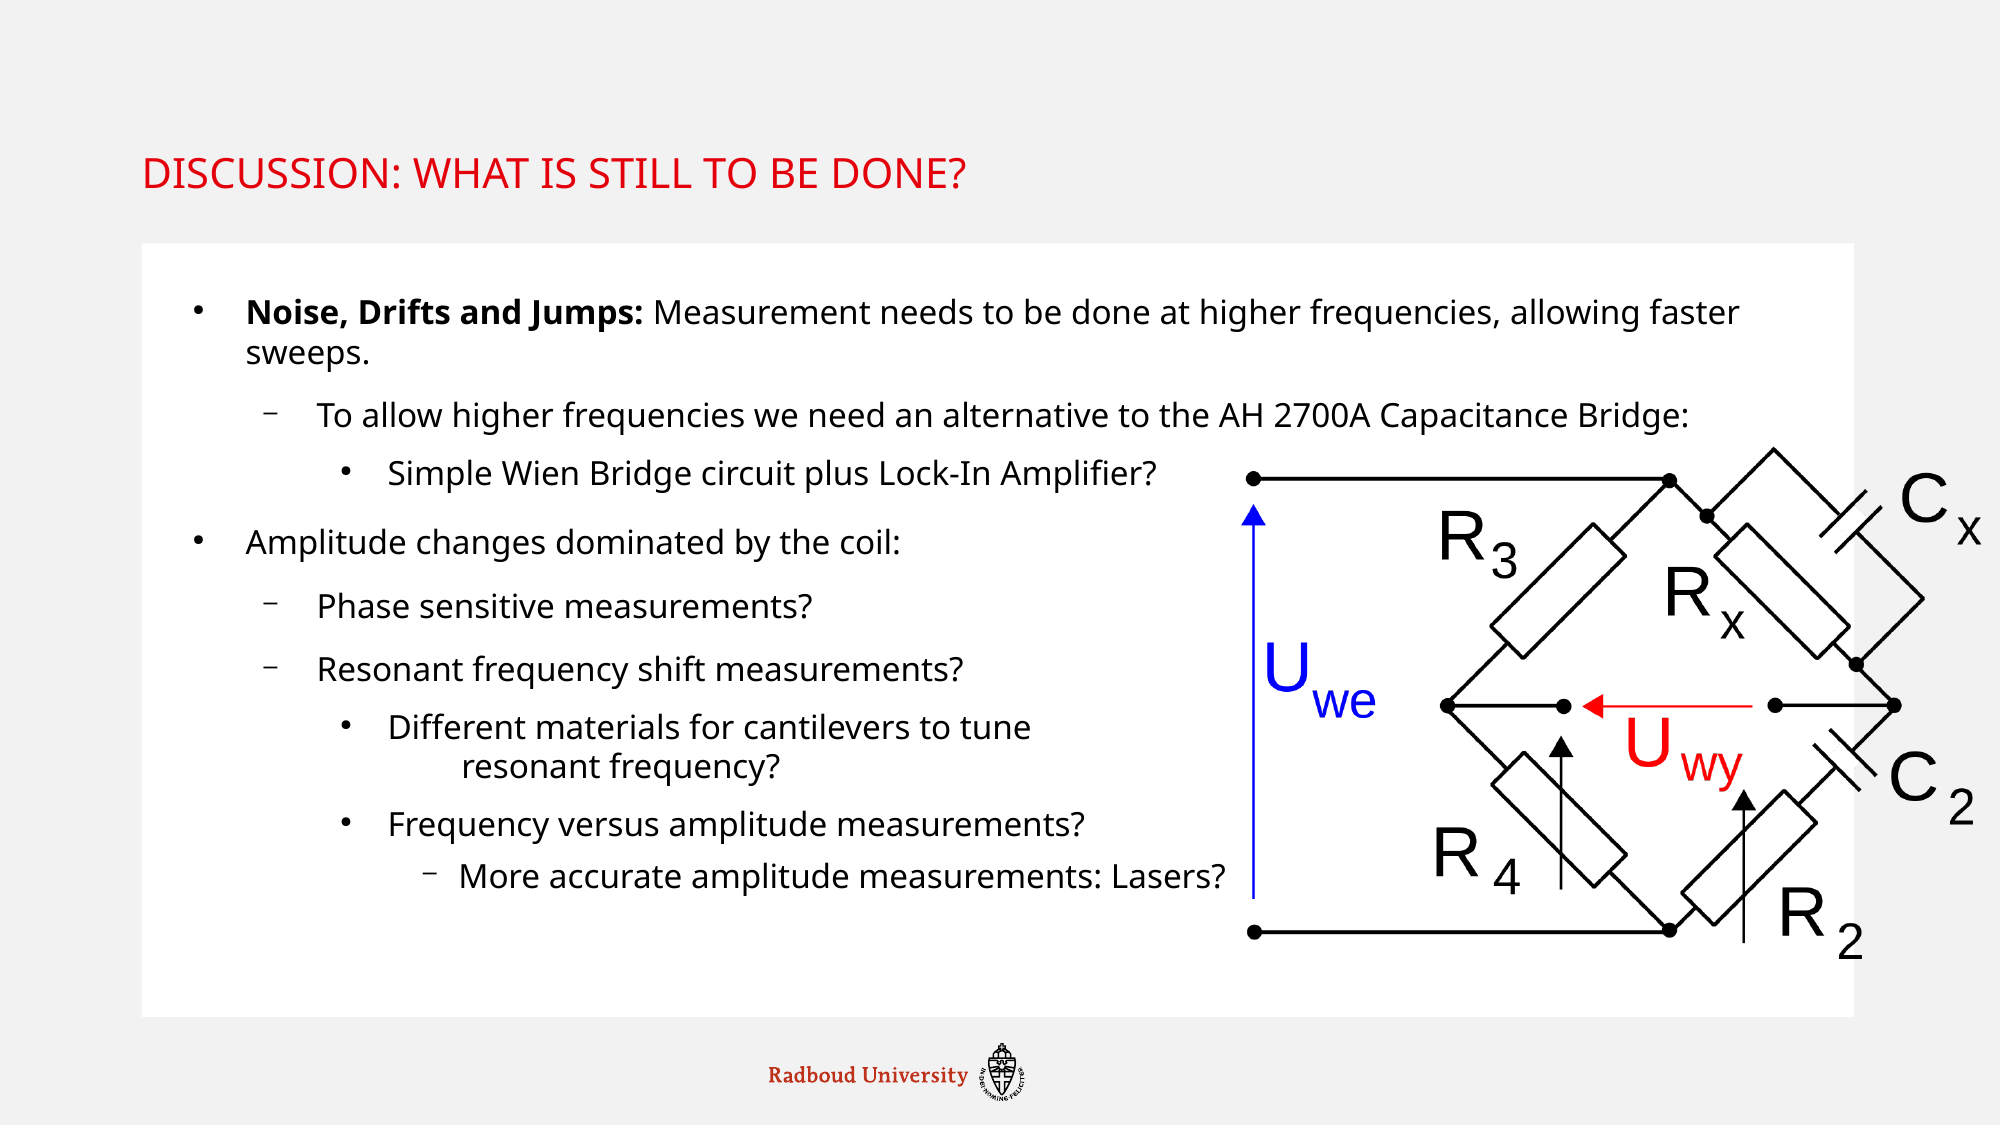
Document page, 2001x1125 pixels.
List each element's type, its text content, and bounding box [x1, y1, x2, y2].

picture [1204, 411, 2000, 981]
list Noise, Drifts and Jumps: Measurement needs to be done at higher frequencies, allowing faster sweeps. To allow higher frequencies we need an alternative to the AH 2700A Capacitance Bridge: Simple Wien Bridge circuit plus Lock-In Amplifier? Amplitude changes dominated by the coil: Phase sensitive measurements? Resonant frequency shift measurements? Different materials for cantilevers to tune resonant frequency? Frequency versus amplitude measurements? More accurate amplitude measurements: Lasers? [174, 291, 1826, 982]
title Discussion: What is still to be done? [141, 146, 1855, 195]
